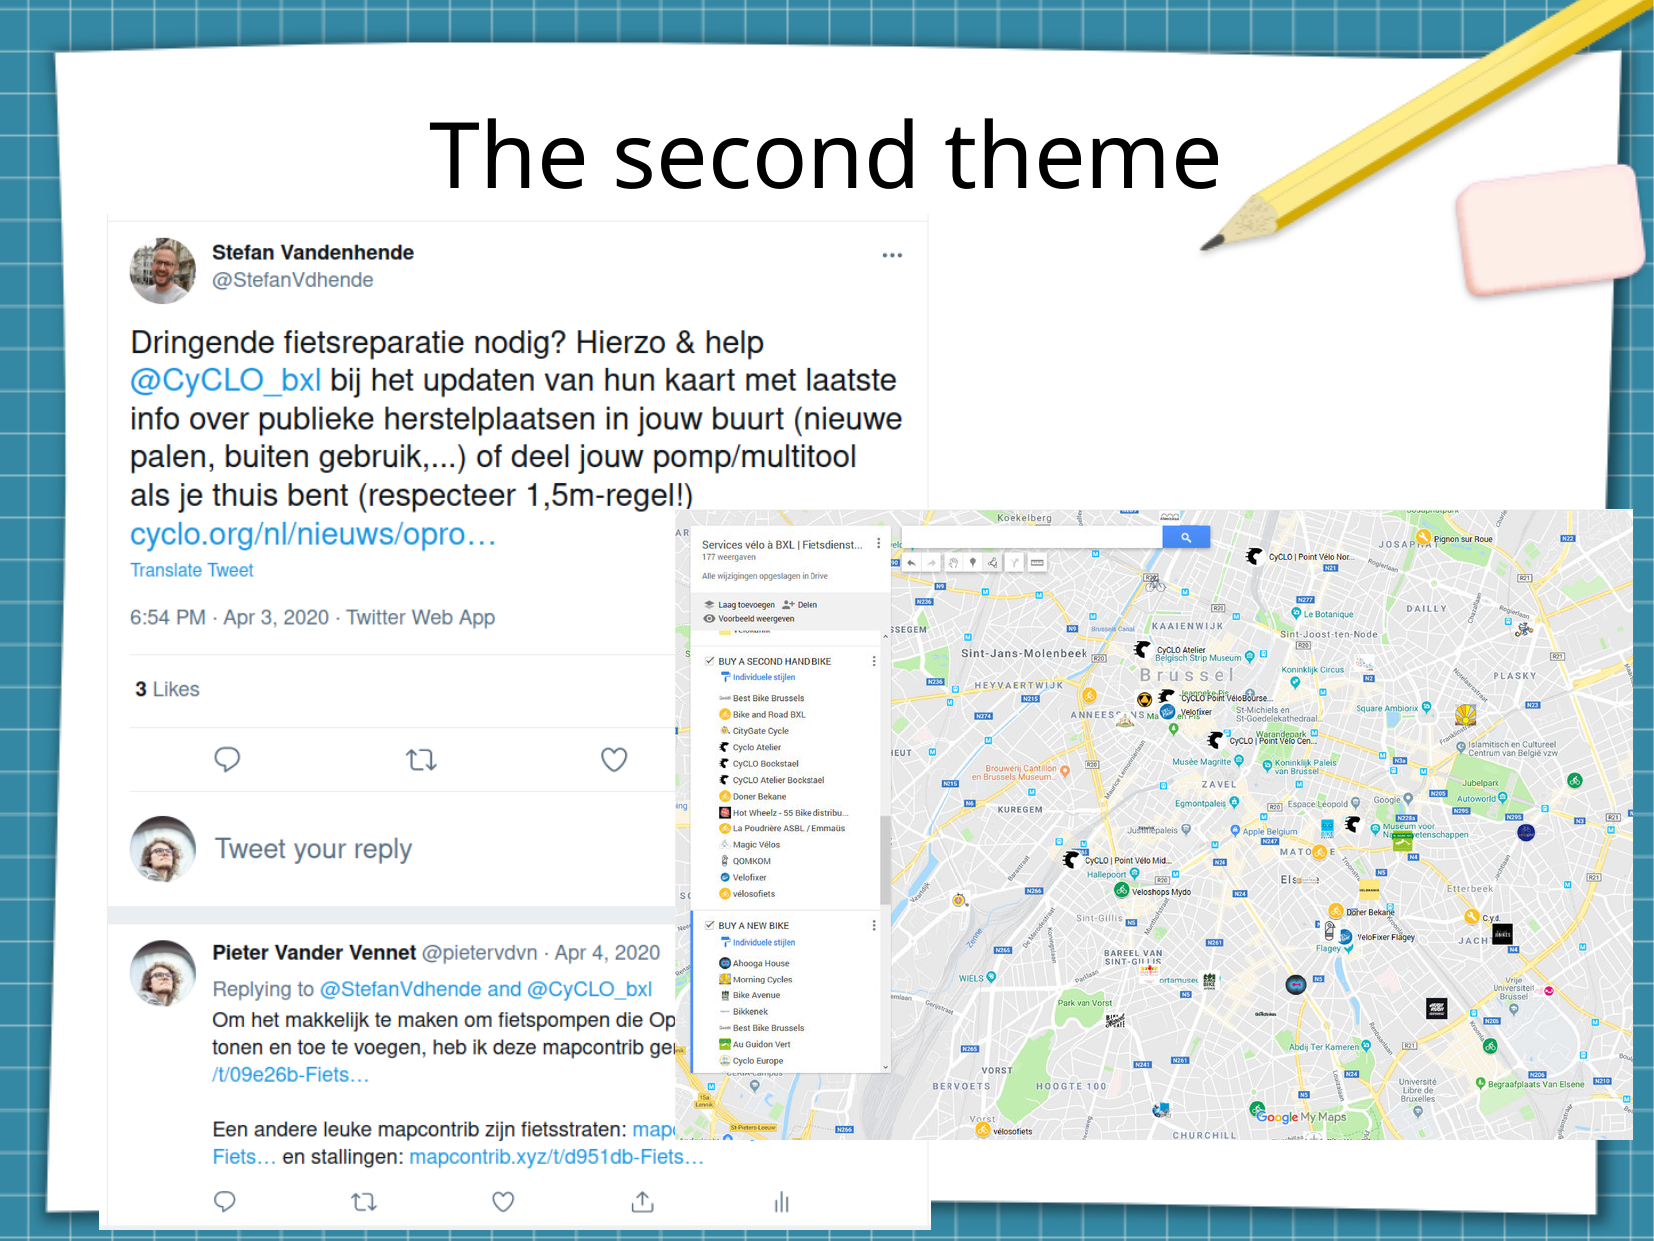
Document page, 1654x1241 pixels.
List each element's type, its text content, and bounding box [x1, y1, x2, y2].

picture [0, 0, 1654, 1241]
title The second theme [82, 49, 1571, 257]
